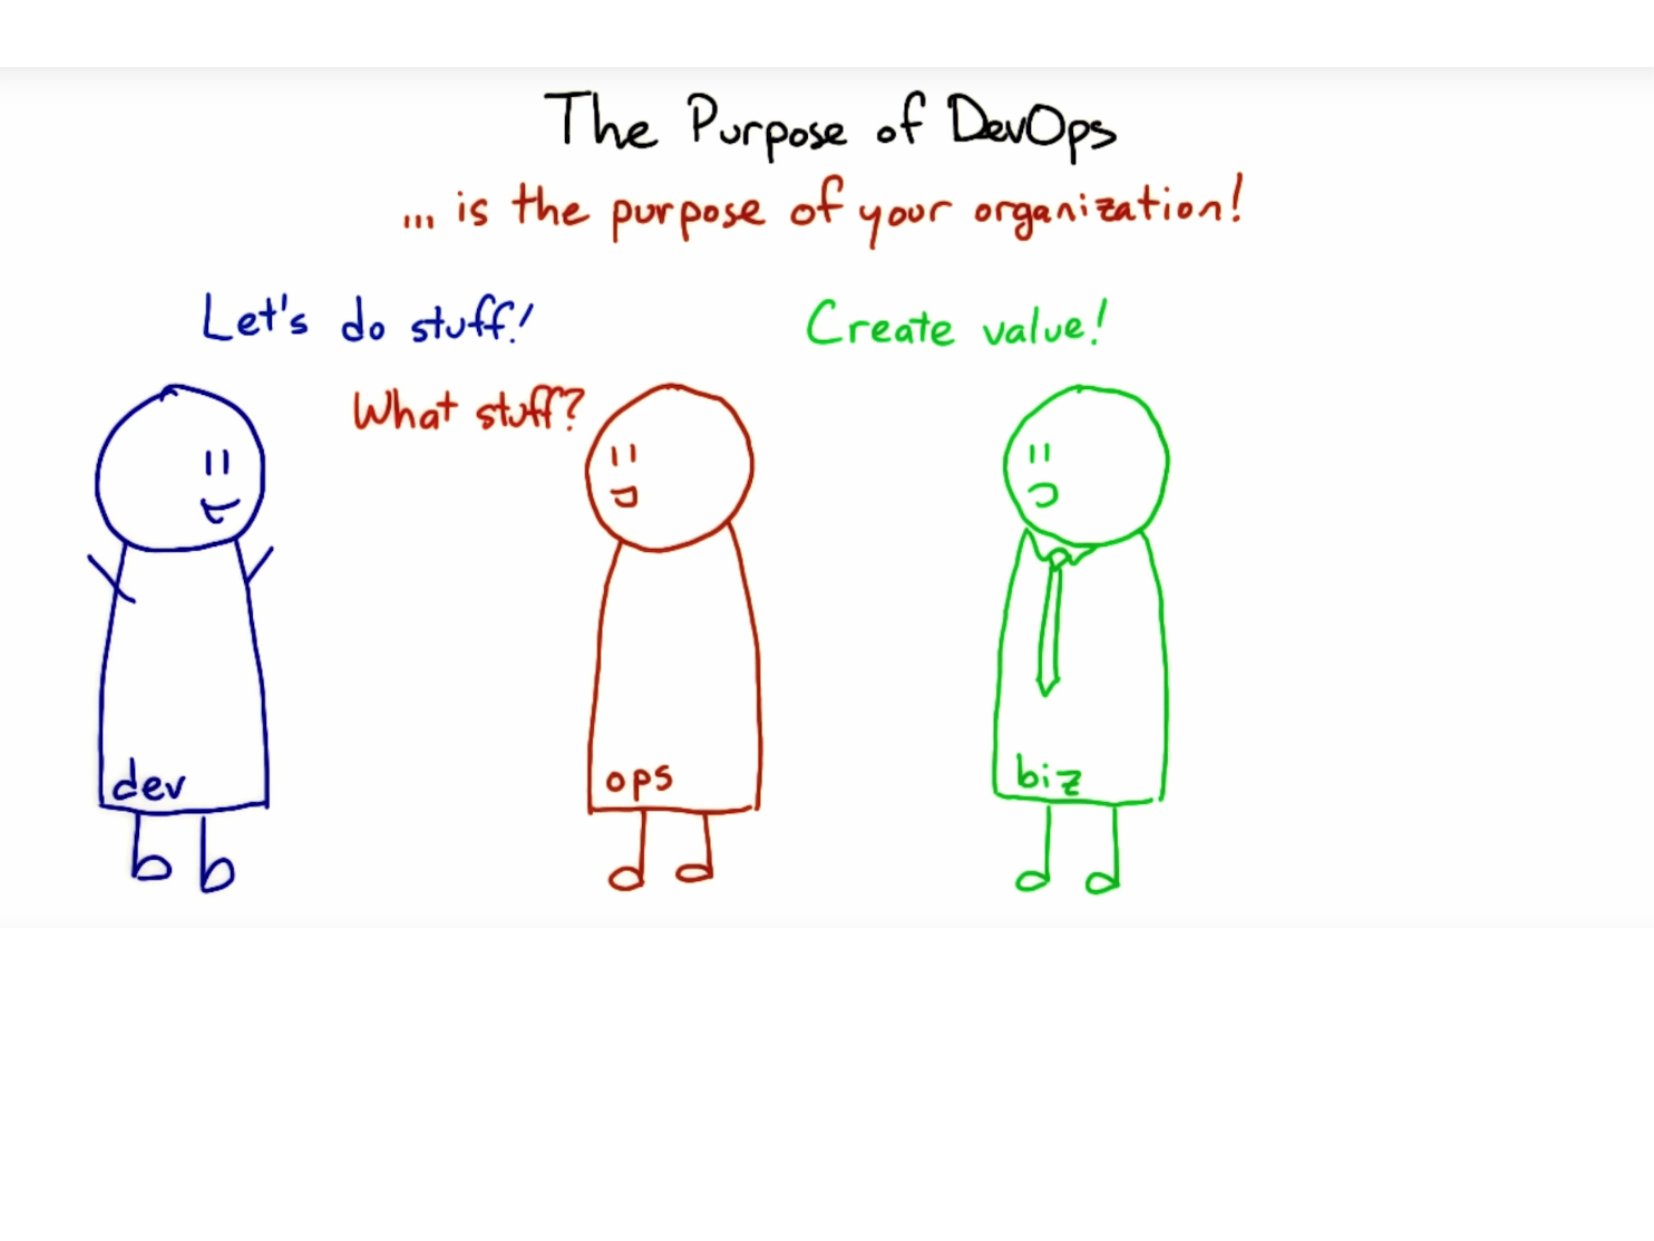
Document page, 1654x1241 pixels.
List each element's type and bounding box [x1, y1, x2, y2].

picture [0, 67, 1654, 928]
